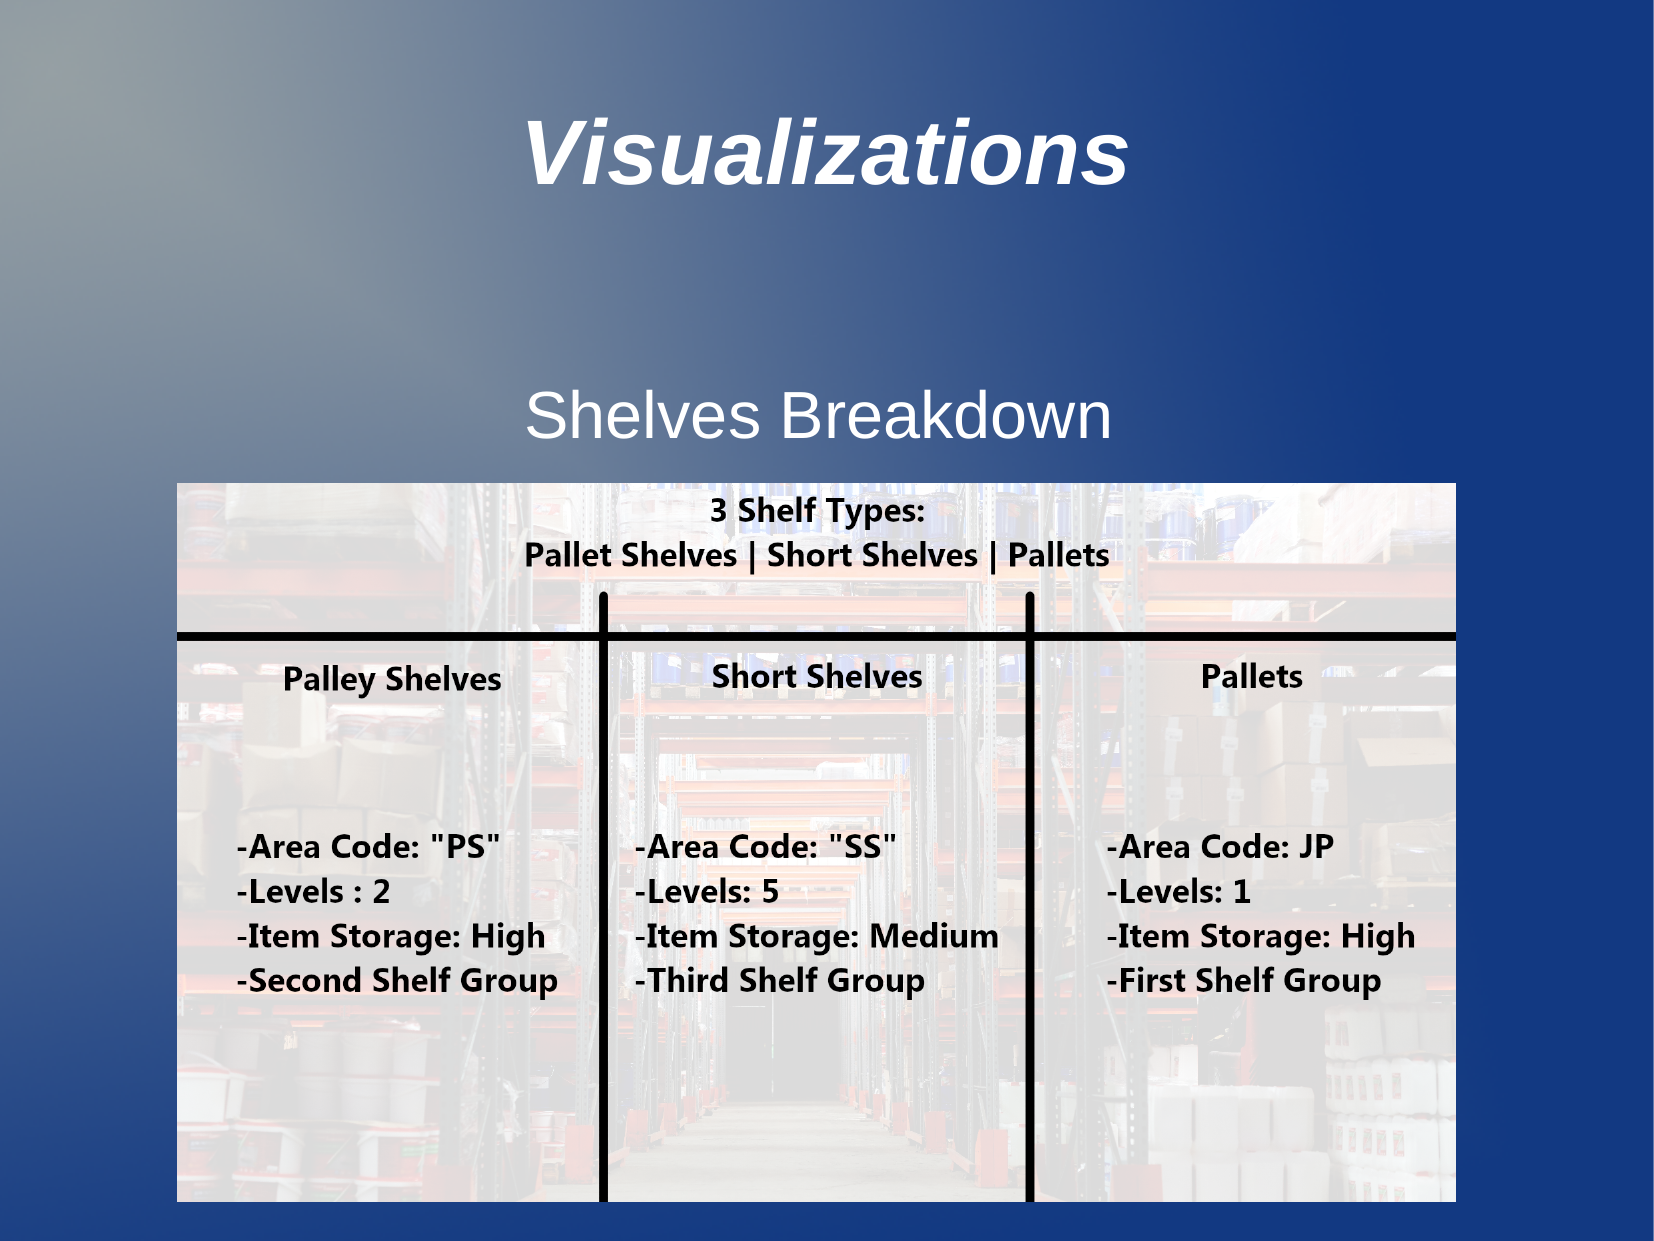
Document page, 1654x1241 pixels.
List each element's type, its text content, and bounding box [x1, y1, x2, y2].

picture [0, 0, 1654, 1241]
list Shelves Breakdown [75, 377, 1564, 463]
title Visualizations [82, 49, 1571, 257]
